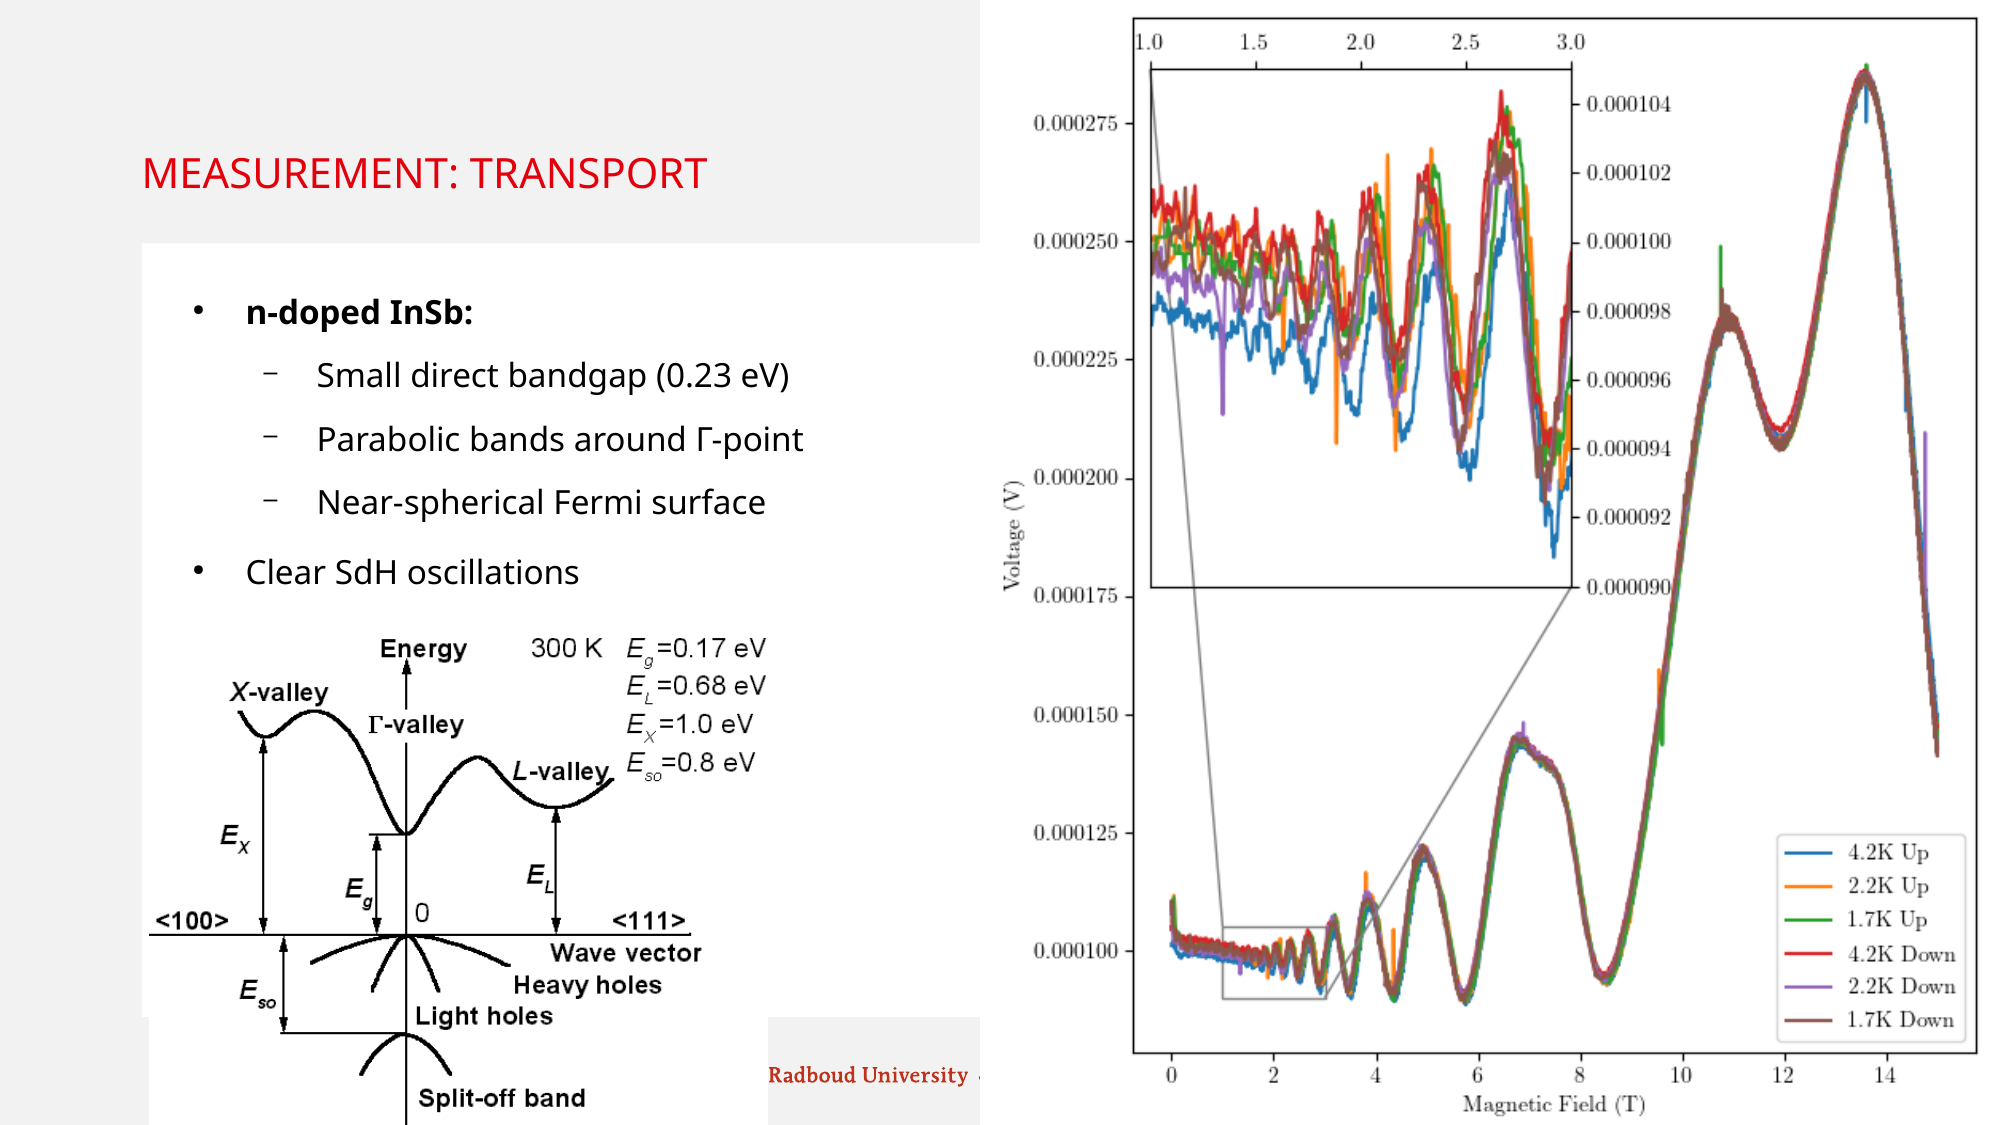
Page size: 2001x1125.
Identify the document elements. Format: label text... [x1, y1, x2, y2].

picture [149, 637, 768, 1125]
picture [980, 0, 2000, 1125]
title Measurement: Transport [141, 146, 980, 195]
list n-doped InSb: Small direct bandgap (0.23 eV) Parabolic bands around Γ-point Near-spherical Fermi surface Clear SdH oscillations [174, 291, 980, 982]
